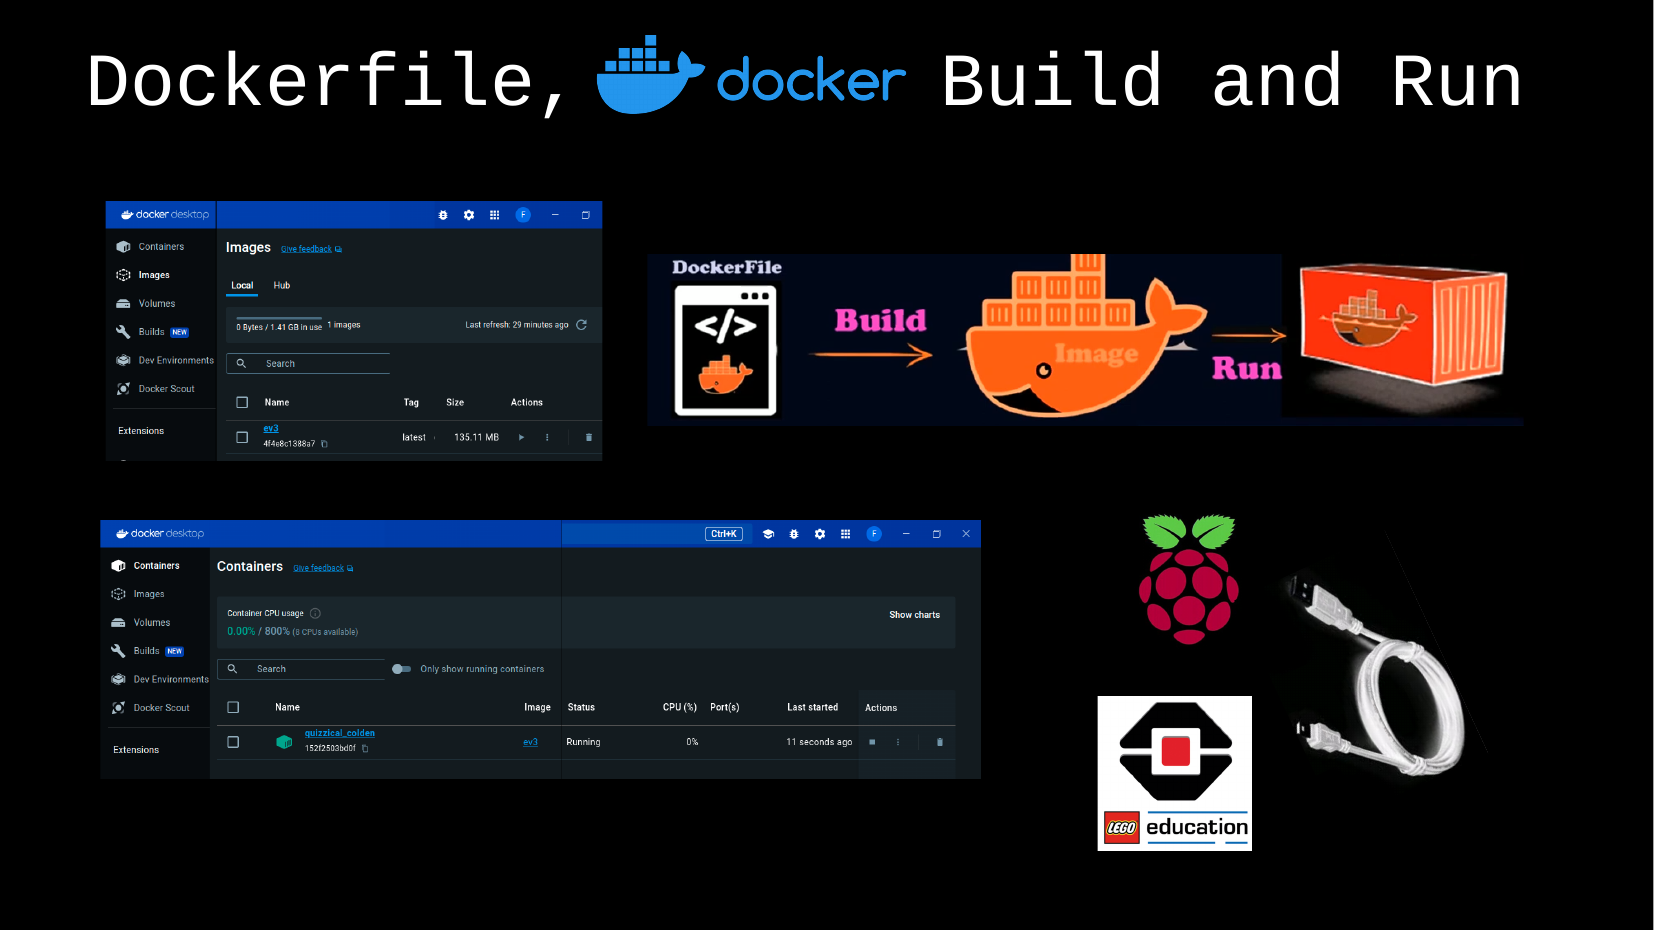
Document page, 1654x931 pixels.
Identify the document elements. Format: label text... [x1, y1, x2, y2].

picture [100, 520, 981, 779]
picture [596, 35, 907, 115]
text_box Dockerfile, Build and Run [70, 35, 1630, 154]
picture [1133, 507, 1489, 824]
picture [647, 254, 1524, 426]
picture [105, 201, 603, 461]
picture [1097, 696, 1252, 851]
